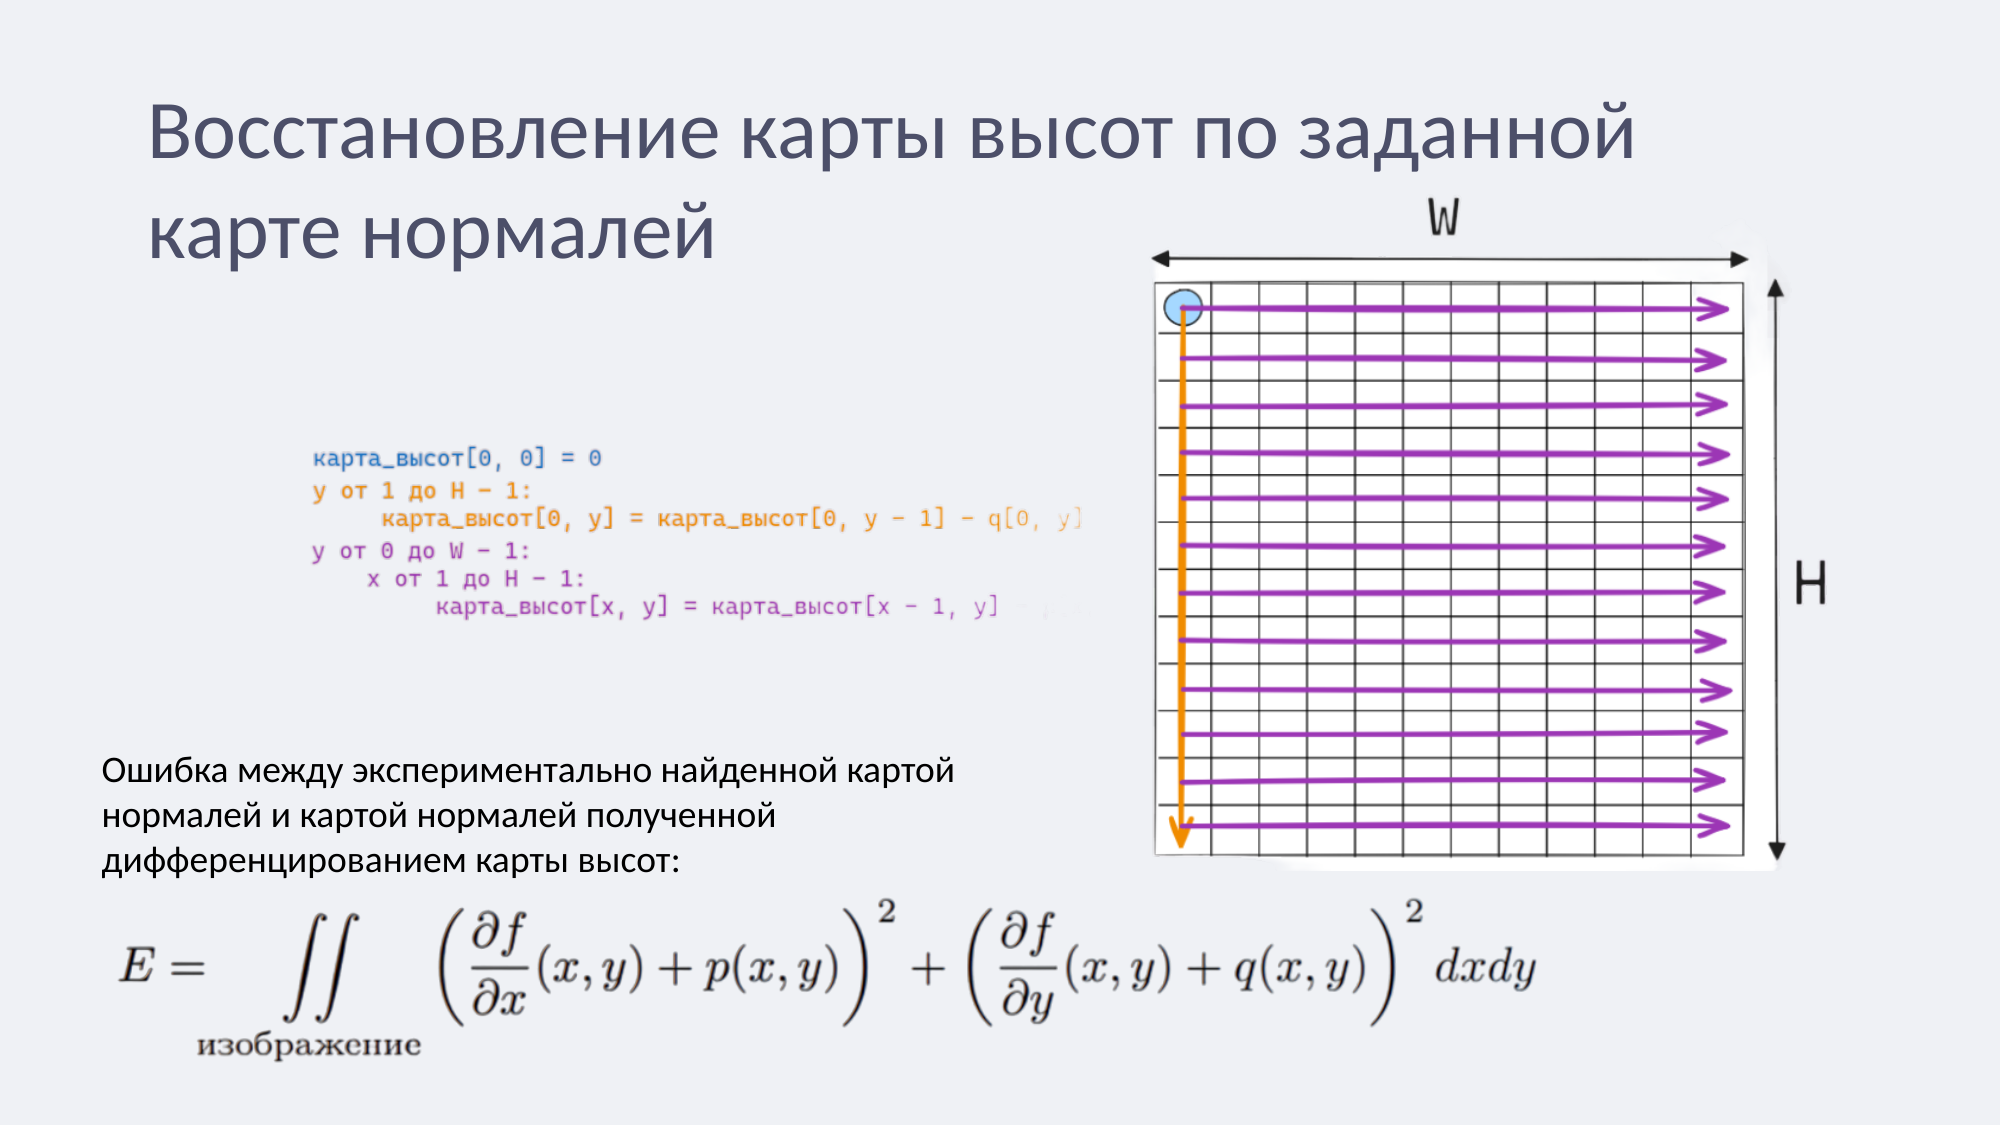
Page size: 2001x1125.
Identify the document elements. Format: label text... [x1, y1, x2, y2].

picture [75, 171, 1841, 1066]
title Восстановление карты высот по заданной карте нормалей [147, 29, 1648, 422]
text_box Ошибка между экспериментально найденной картой нормалей и картой нормалей полученной дифференцированием карты высот: [86, 737, 300, 870]
